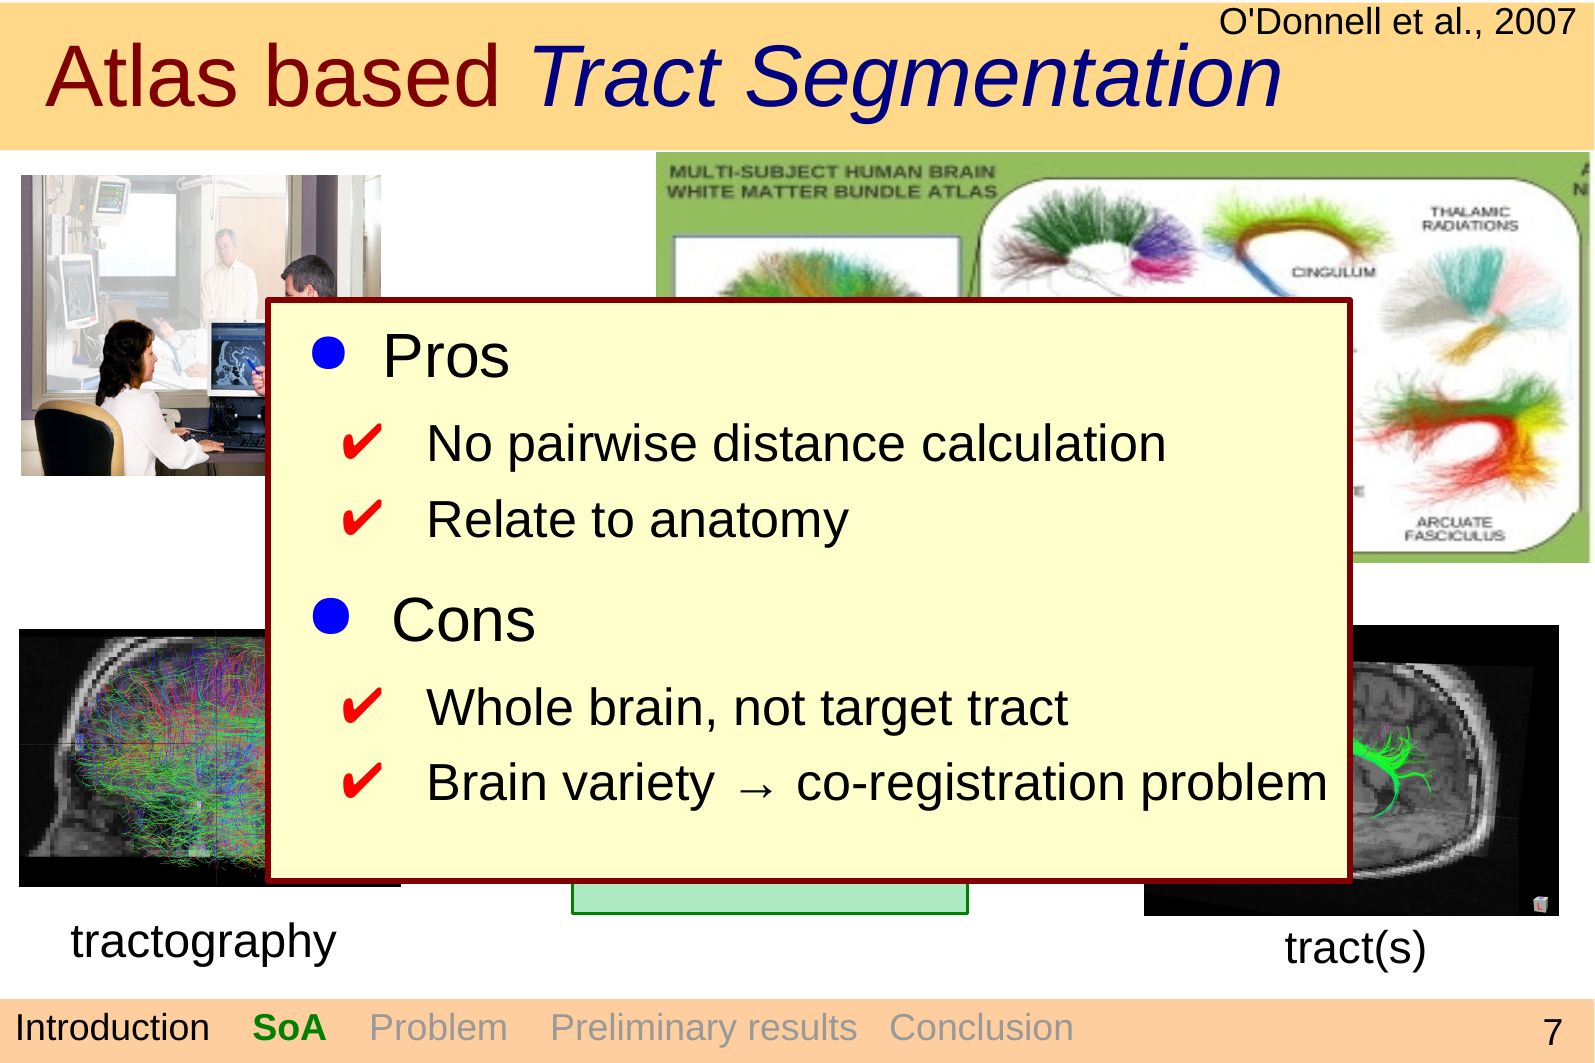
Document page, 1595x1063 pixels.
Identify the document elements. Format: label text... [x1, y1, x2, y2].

picture [1144, 625, 1559, 916]
list tract(s) [1111, 921, 1595, 985]
list tractography [0, 913, 421, 989]
list O'Donnell et al., 2007 [1052, 0, 1578, 64]
title Atlas based Tract Segmentation [0, 2, 1595, 151]
picture [19, 629, 401, 887]
text_box Introduction SoA Problem Preliminary results Conclusion [0, 999, 1595, 1063]
picture [656, 152, 1593, 563]
list clustering (nearest neighbor) [572, 884, 968, 914]
list Pros No pairwise distance calculation Relate to anatomy Cons Whole brain, not target tract Brain variety → co-registration problem [268, 300, 1351, 881]
picture [21, 175, 381, 476]
text_box <number> [1377, 1003, 1579, 1063]
